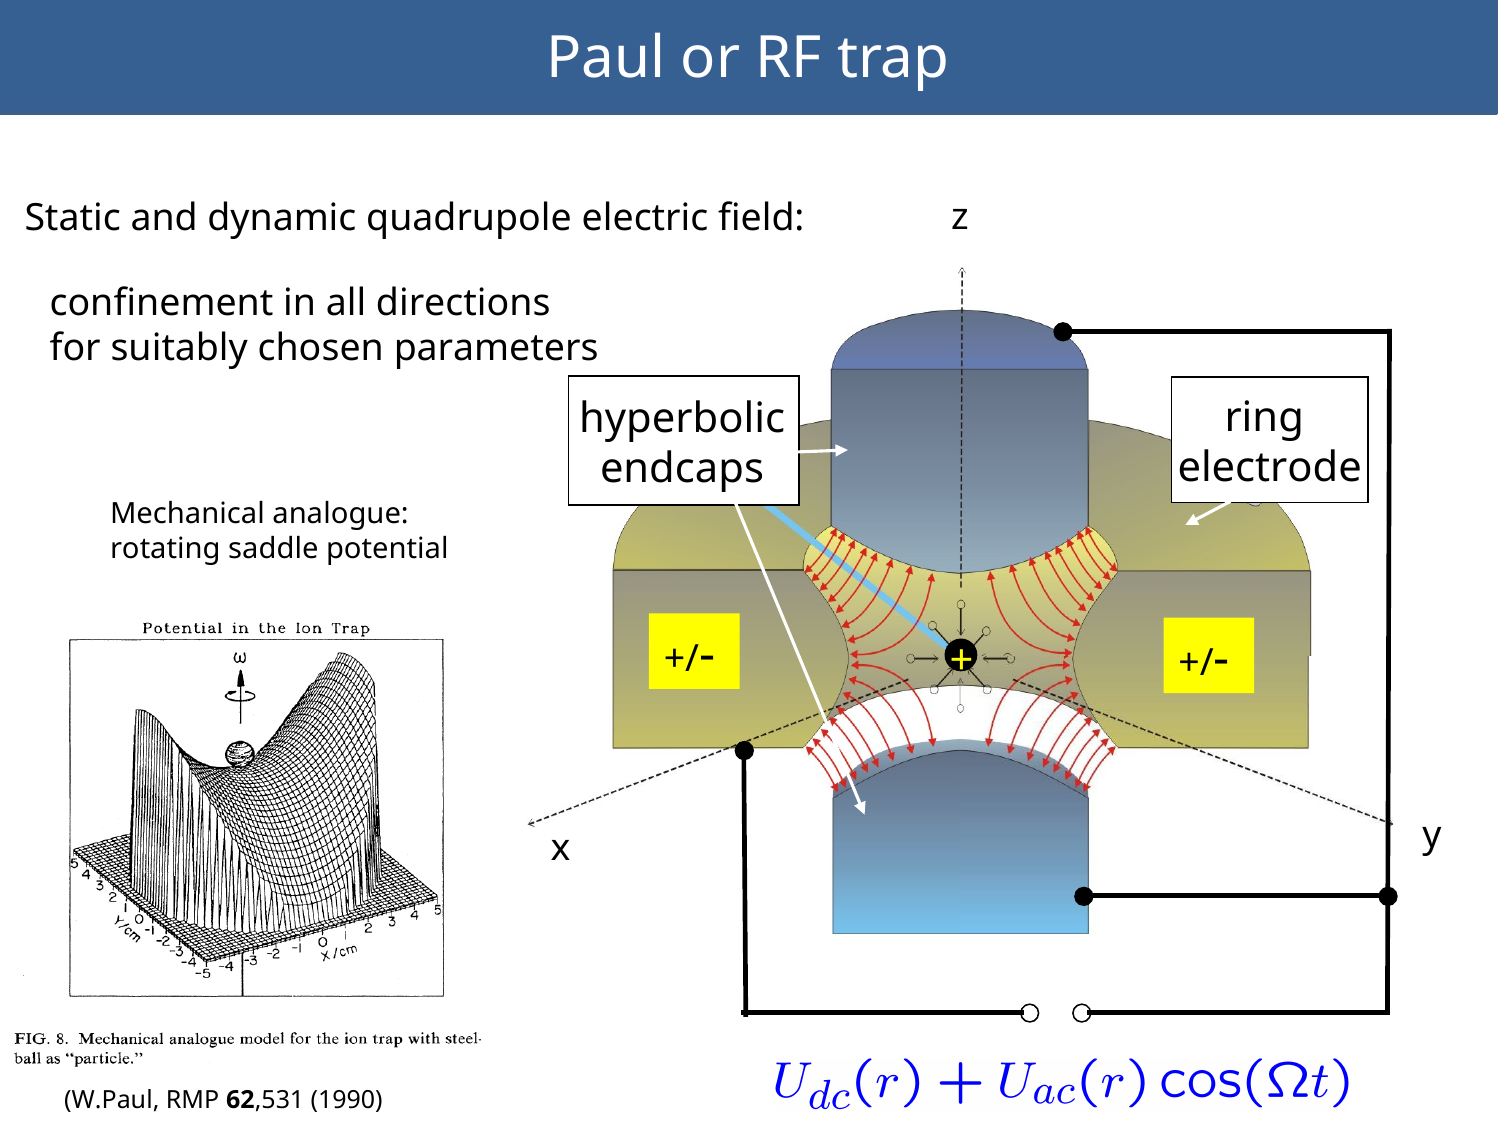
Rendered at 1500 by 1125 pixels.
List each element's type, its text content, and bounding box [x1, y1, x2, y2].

title Paul or RF trap [0, 0, 1497, 122]
picture [774, 1058, 1349, 1111]
text_box Static and dynamic quadrupole electric field: [9, 185, 821, 246]
text_box x [535, 815, 586, 876]
text_box [568, 499, 734, 506]
text_box z [936, 184, 984, 246]
text_box (W.Paul, RMP 62,531 (1990) [49, 1076, 398, 1122]
picture [527, 266, 1389, 934]
text_box [1074, 887, 1093, 906]
text_box [735, 741, 754, 760]
text_box +/- [1163, 617, 1255, 694]
text_box ring electrode [1171, 377, 1368, 503]
picture [11, 615, 481, 1067]
text_box [736, 499, 800, 506]
text_box + [934, 624, 989, 691]
text_box Mechanical analogue: rotating saddle potential [95, 487, 472, 573]
text_box y [1407, 802, 1457, 864]
text_box +/- [648, 613, 740, 689]
text_box [1054, 322, 1072, 341]
text_box hyperbolic endcaps [564, 383, 801, 499]
text_box [568, 376, 800, 383]
text_box [1379, 887, 1397, 906]
text_box confinement in all directions for suitably chosen parameters [34, 270, 615, 377]
